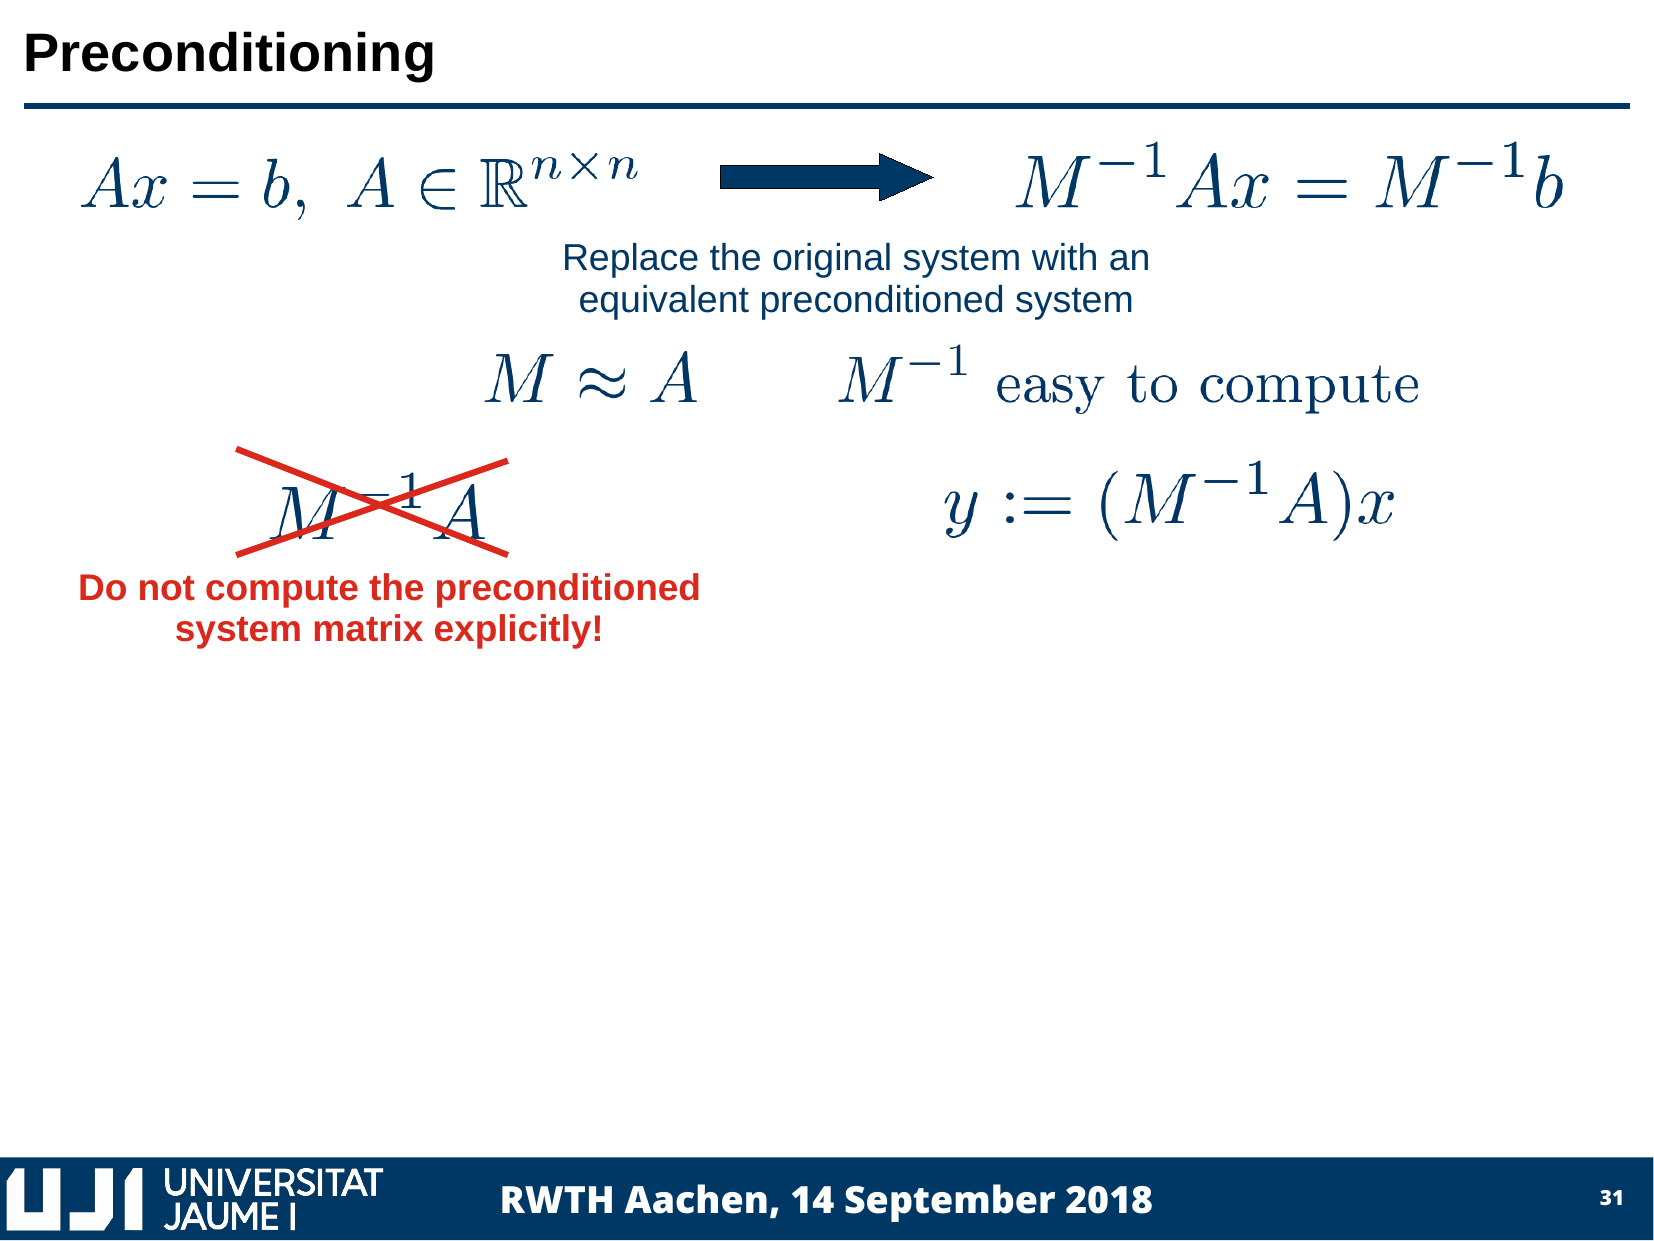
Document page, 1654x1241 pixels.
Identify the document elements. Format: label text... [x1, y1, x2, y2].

picture [1015, 141, 1563, 208]
list Replace the original system with an equivalent preconditioned system [437, 236, 1205, 343]
picture [838, 344, 1418, 414]
picture [0, 1158, 390, 1241]
text_box [720, 153, 934, 201]
picture [295, 509, 455, 539]
text_box Do not compute the preconditioned system matrix explicitly! [0, 566, 733, 650]
picture [307, 472, 462, 501]
picture [269, 472, 368, 539]
picture [484, 351, 697, 402]
title Preconditioning [23, 0, 1630, 107]
picture [391, 473, 485, 539]
picture [81, 153, 638, 220]
picture [944, 460, 1394, 541]
